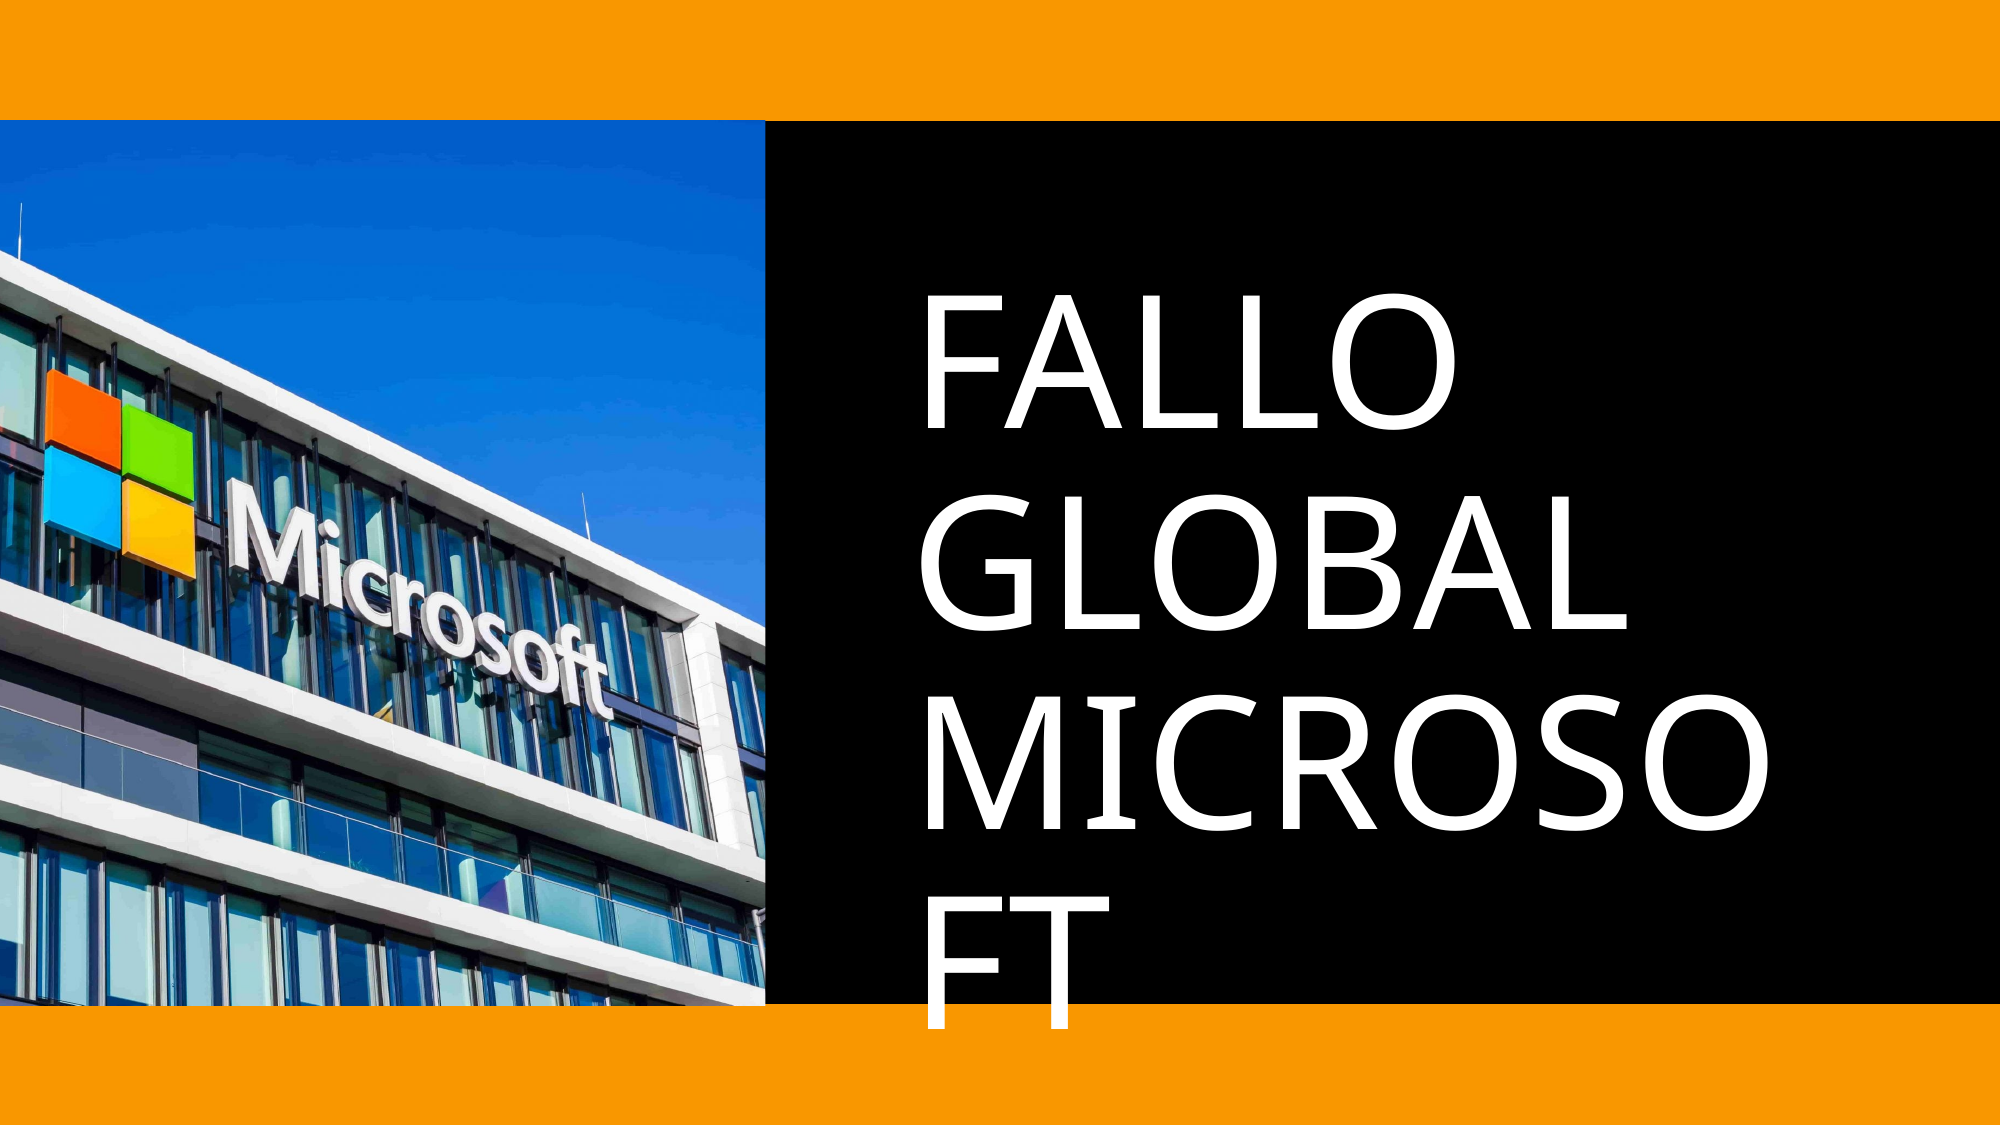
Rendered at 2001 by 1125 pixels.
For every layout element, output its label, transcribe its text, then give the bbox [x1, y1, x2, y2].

text_box [0, 0, 2000, 1125]
title Fallo global microsoft [895, 261, 1868, 864]
picture [0, 120, 766, 1006]
